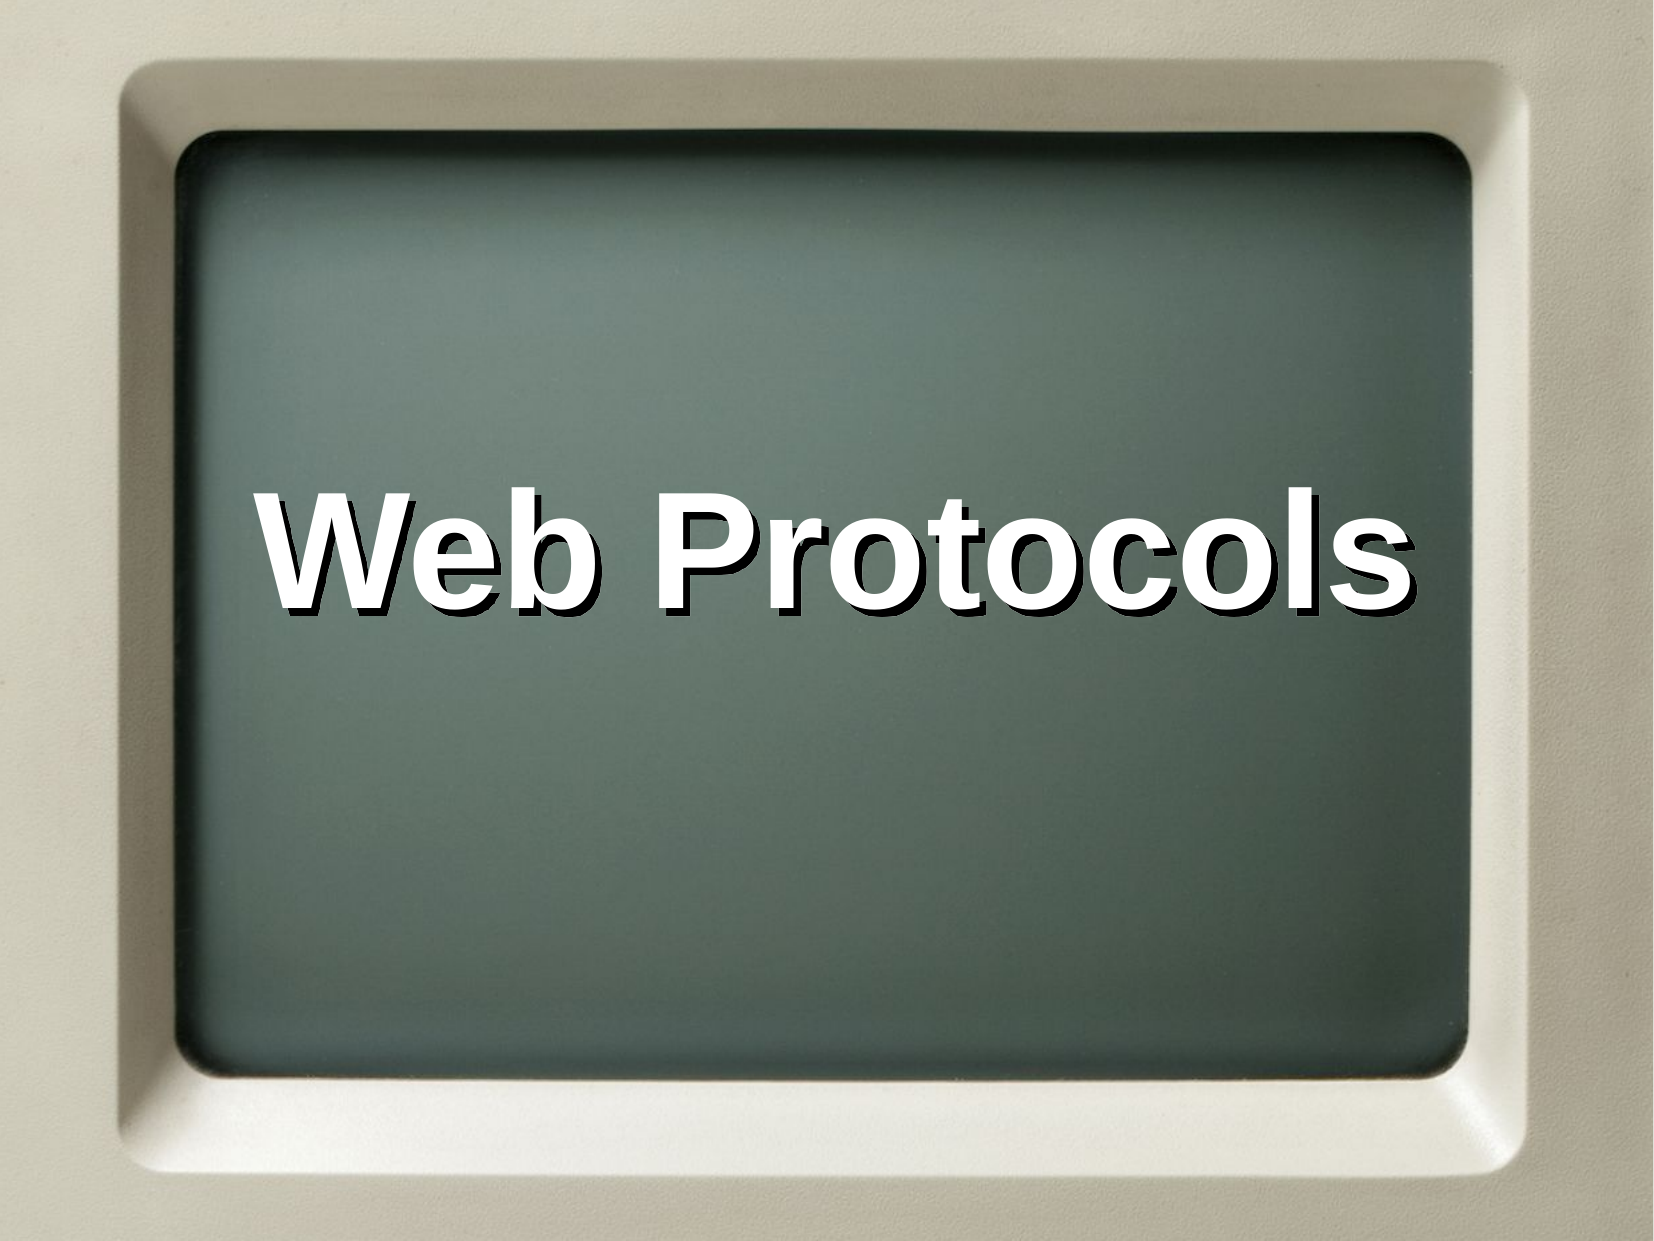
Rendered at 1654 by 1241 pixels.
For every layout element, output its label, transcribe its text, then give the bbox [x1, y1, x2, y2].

title Web Protocols [198, 408, 1474, 694]
picture [0, 0, 1654, 1241]
